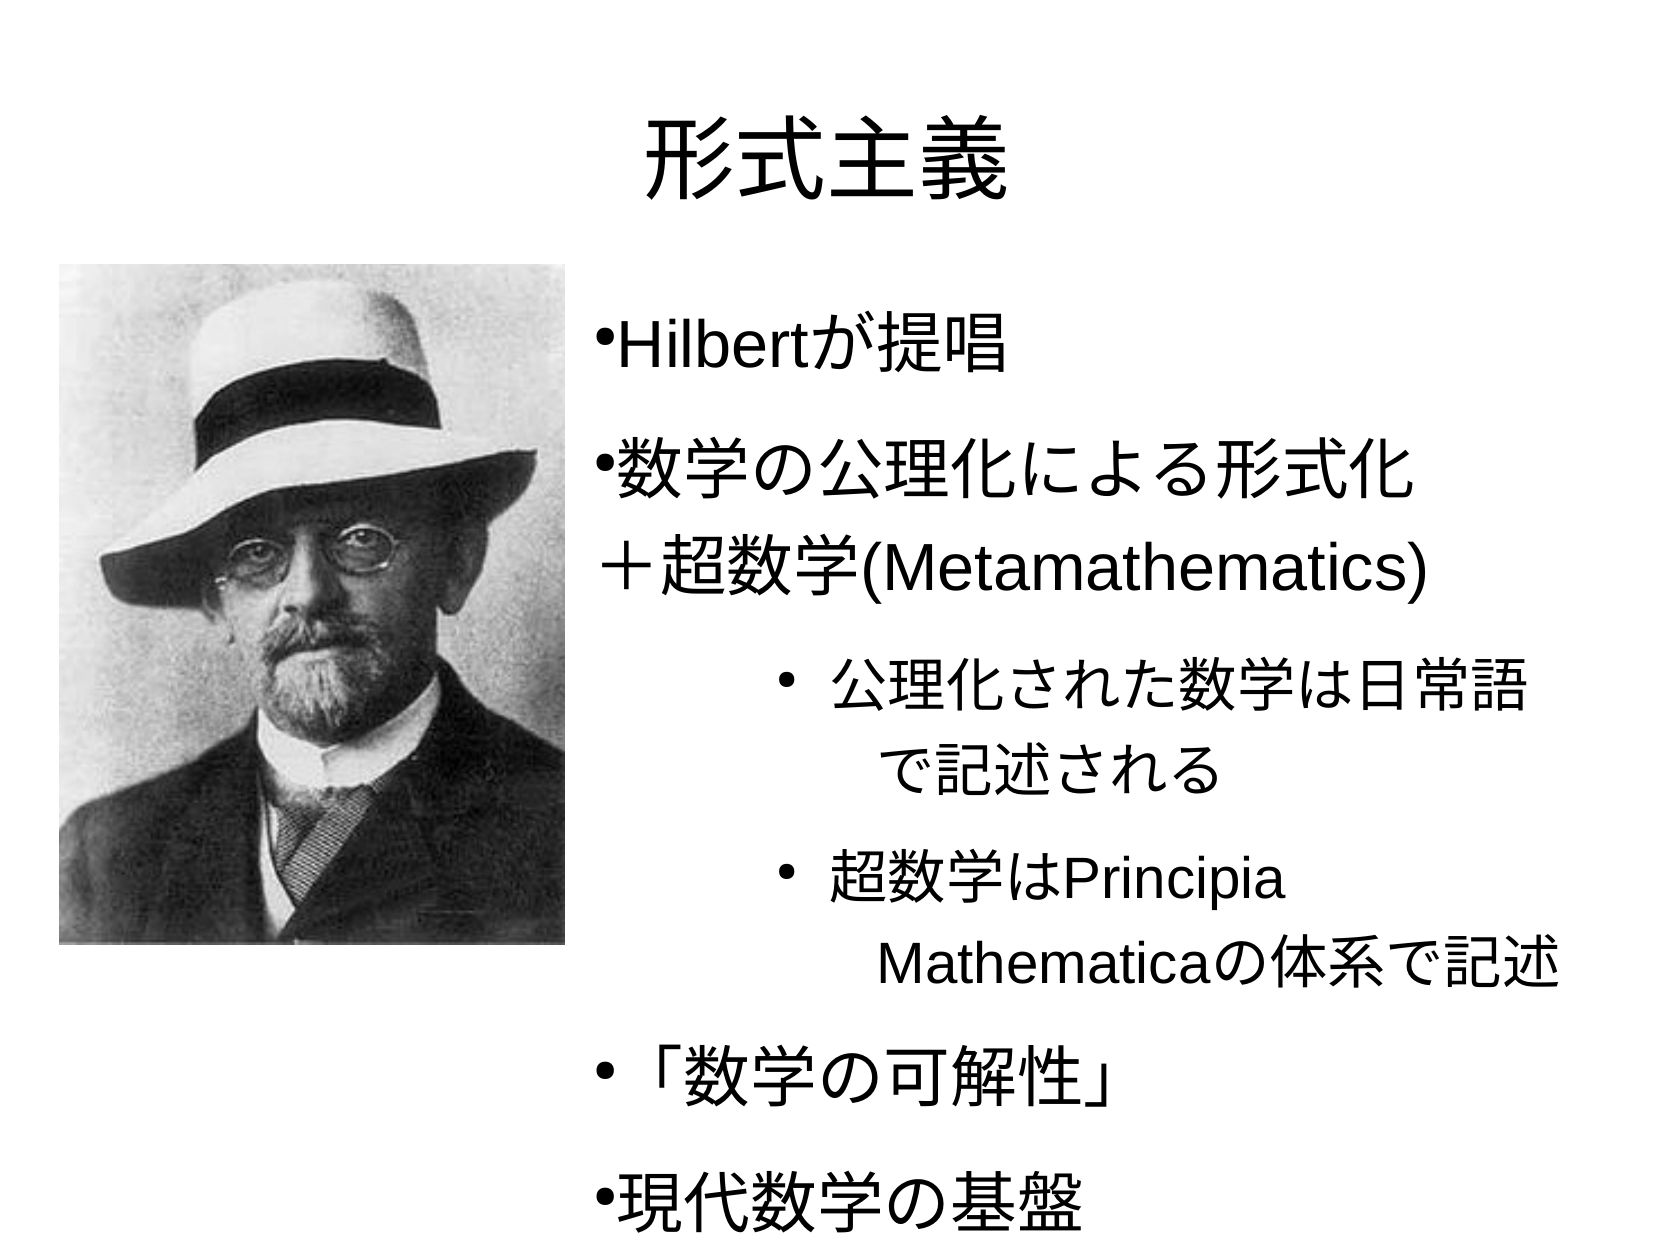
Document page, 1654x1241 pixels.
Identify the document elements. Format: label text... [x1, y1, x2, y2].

title 形式主義 [82, 49, 1571, 257]
list Hilbertが提唱 数学の公理化による形式化 ＋超数学(Metamathematics) 公理化された数学は日常語で記述される 超数学はPrincipia Mathematicaの体系で記述 「数学の可解性」 現代数学の基盤 [593, 290, 1572, 1109]
picture [59, 264, 565, 945]
